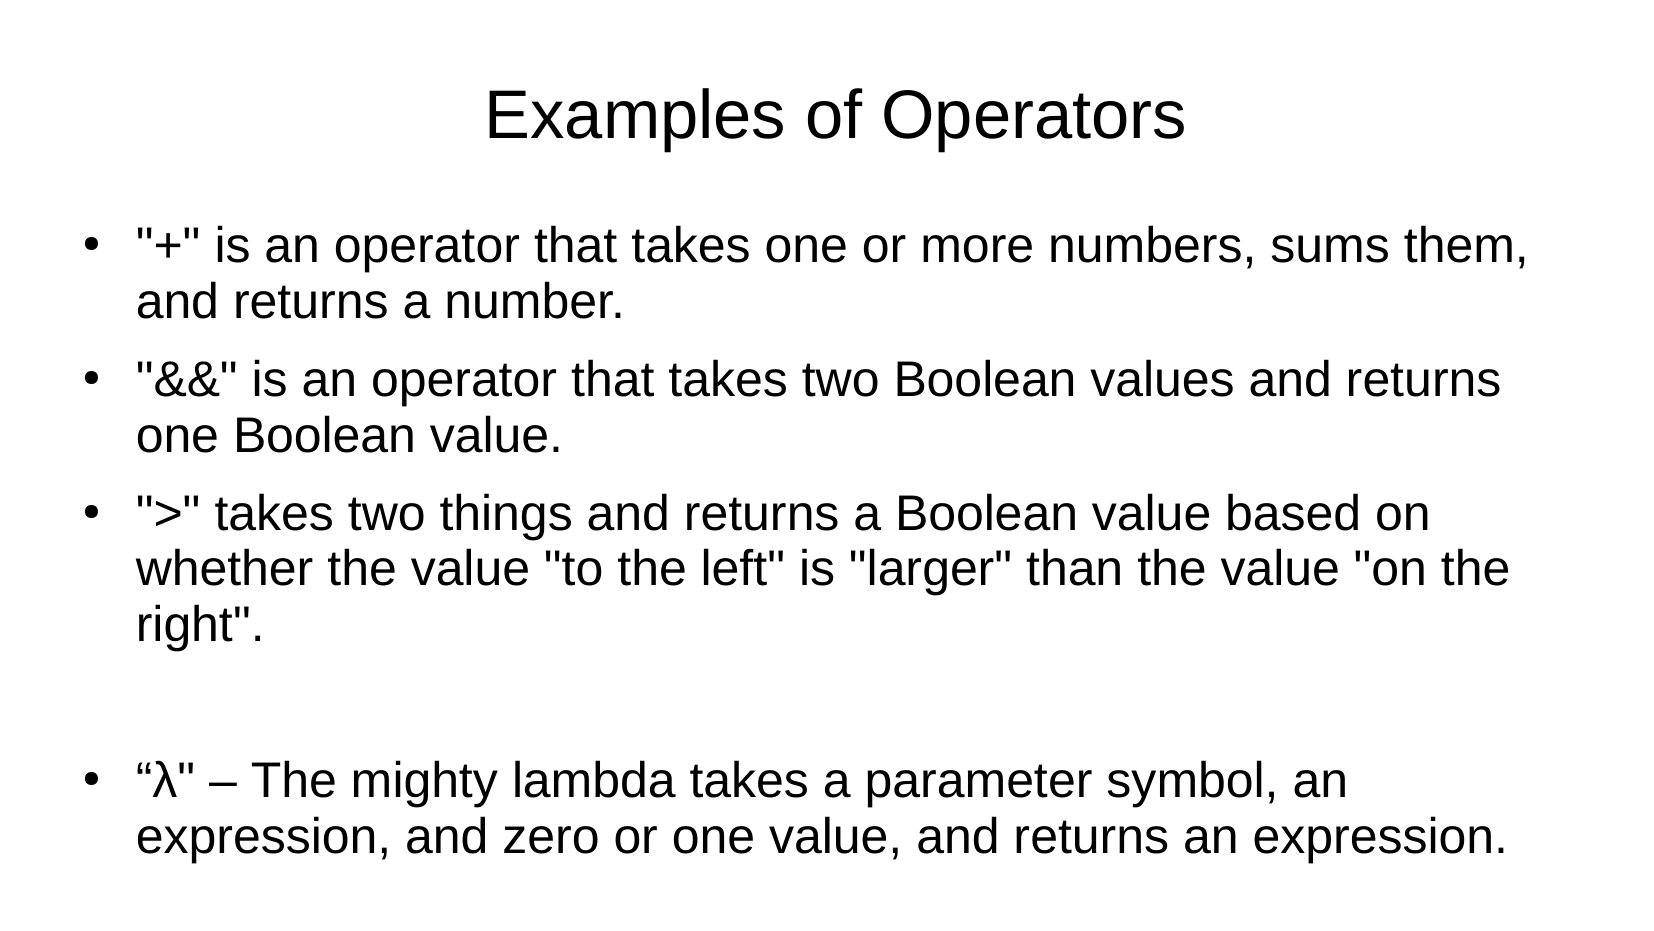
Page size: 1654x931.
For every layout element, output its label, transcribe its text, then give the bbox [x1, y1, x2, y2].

title Examples of Operators [82, 37, 1571, 193]
list "+" is an operator that takes one or more numbers, sums them, and returns a number. "&&" is an operator that takes two Boolean values and returns one Boolean value. ">" takes two things and returns a Boolean value based on whether the value "to the left" is "larger" than the value "on the right". “λ" – The mighty lambda takes a parameter symbol, an expression, and zero or one value, and returns an expression. [64, 217, 1554, 886]
